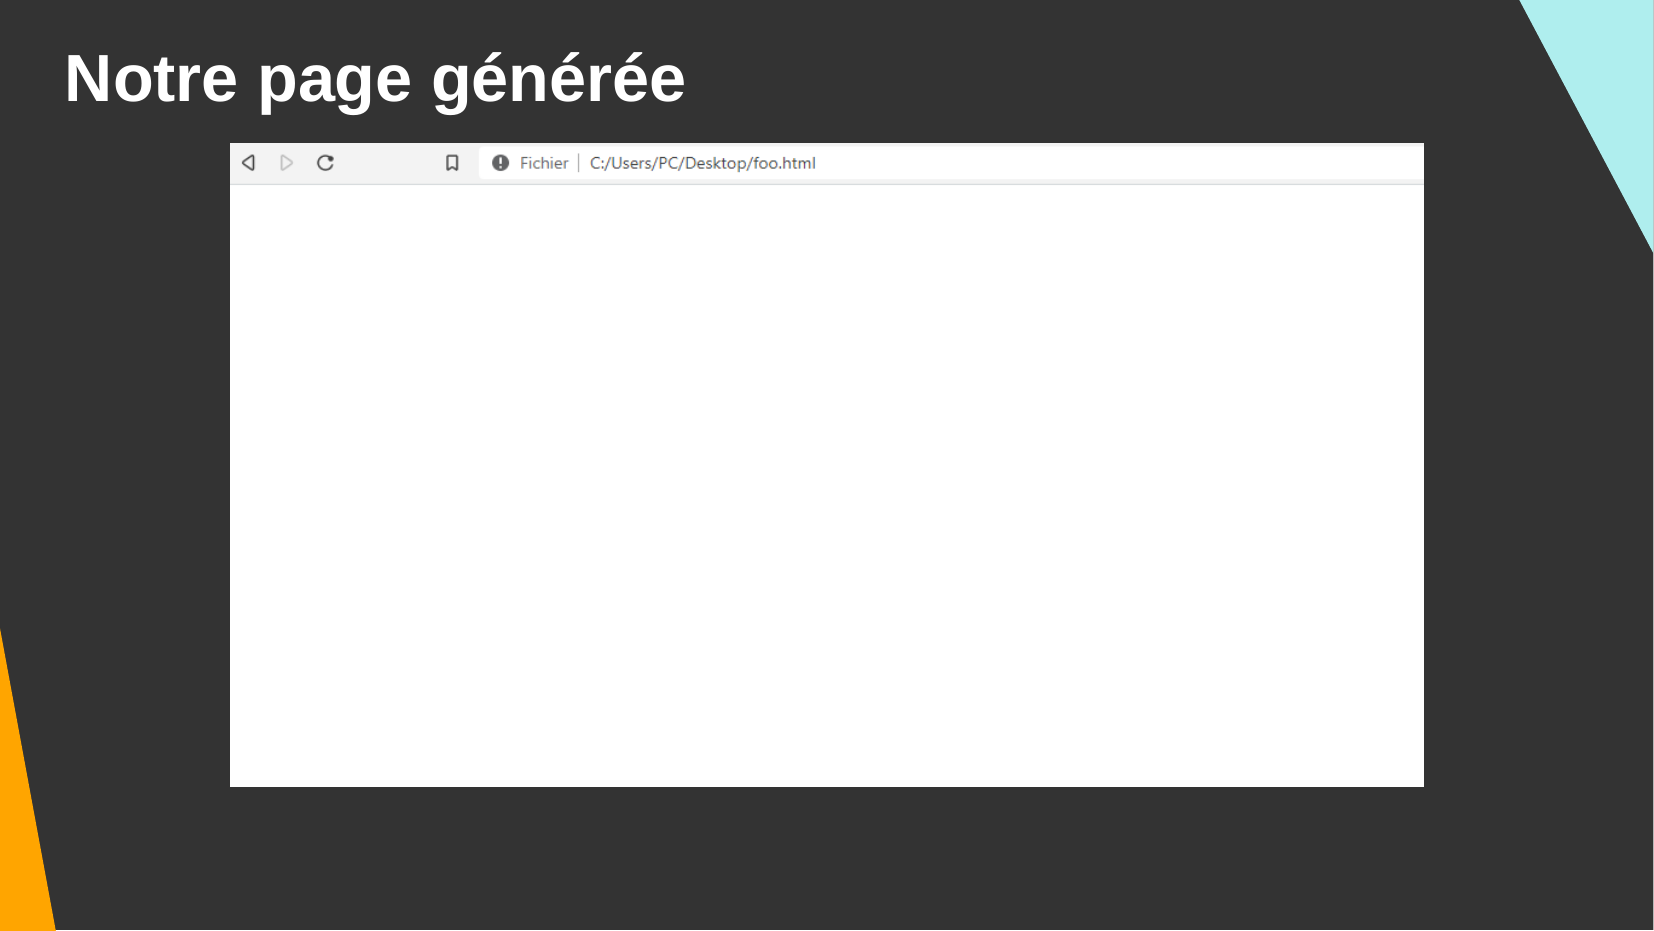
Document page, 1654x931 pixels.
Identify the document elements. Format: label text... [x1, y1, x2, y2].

text_box [1519, 0, 1654, 255]
title Notre page générée [64, 40, 1553, 118]
picture [230, 143, 1424, 787]
text_box [0, 628, 56, 931]
